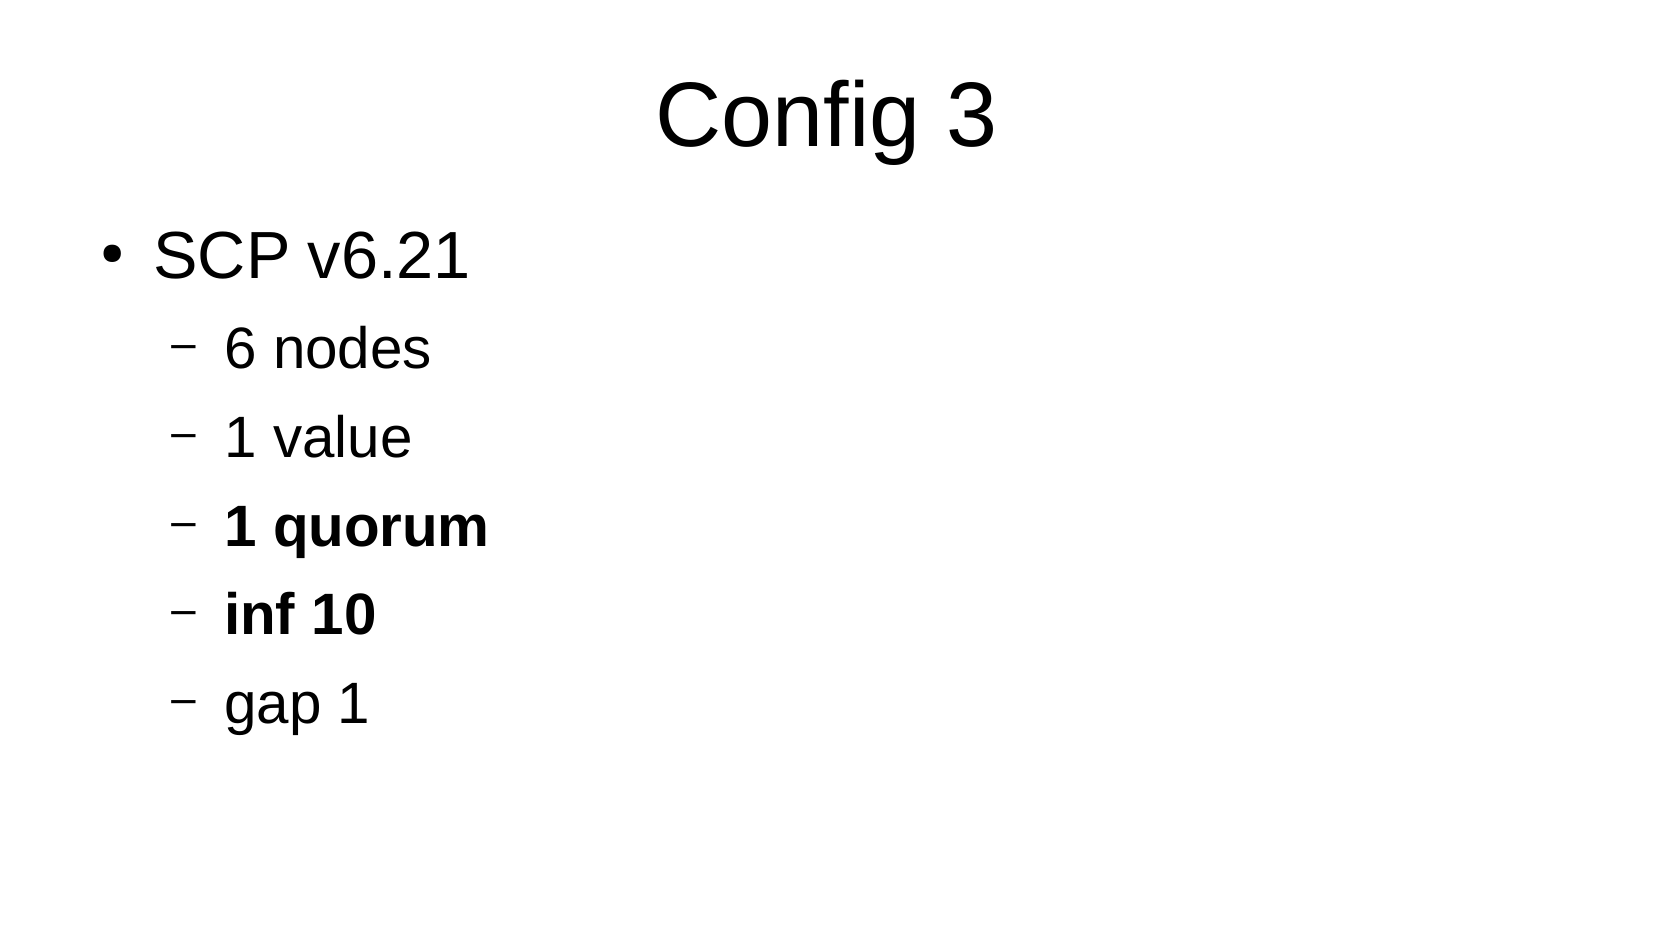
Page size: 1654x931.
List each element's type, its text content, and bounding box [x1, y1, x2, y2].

list SCP v6.21 6 nodes 1 value 1 quorum inf 10 gap 1 [82, 217, 1571, 758]
title Config 3 [82, 37, 1571, 193]
